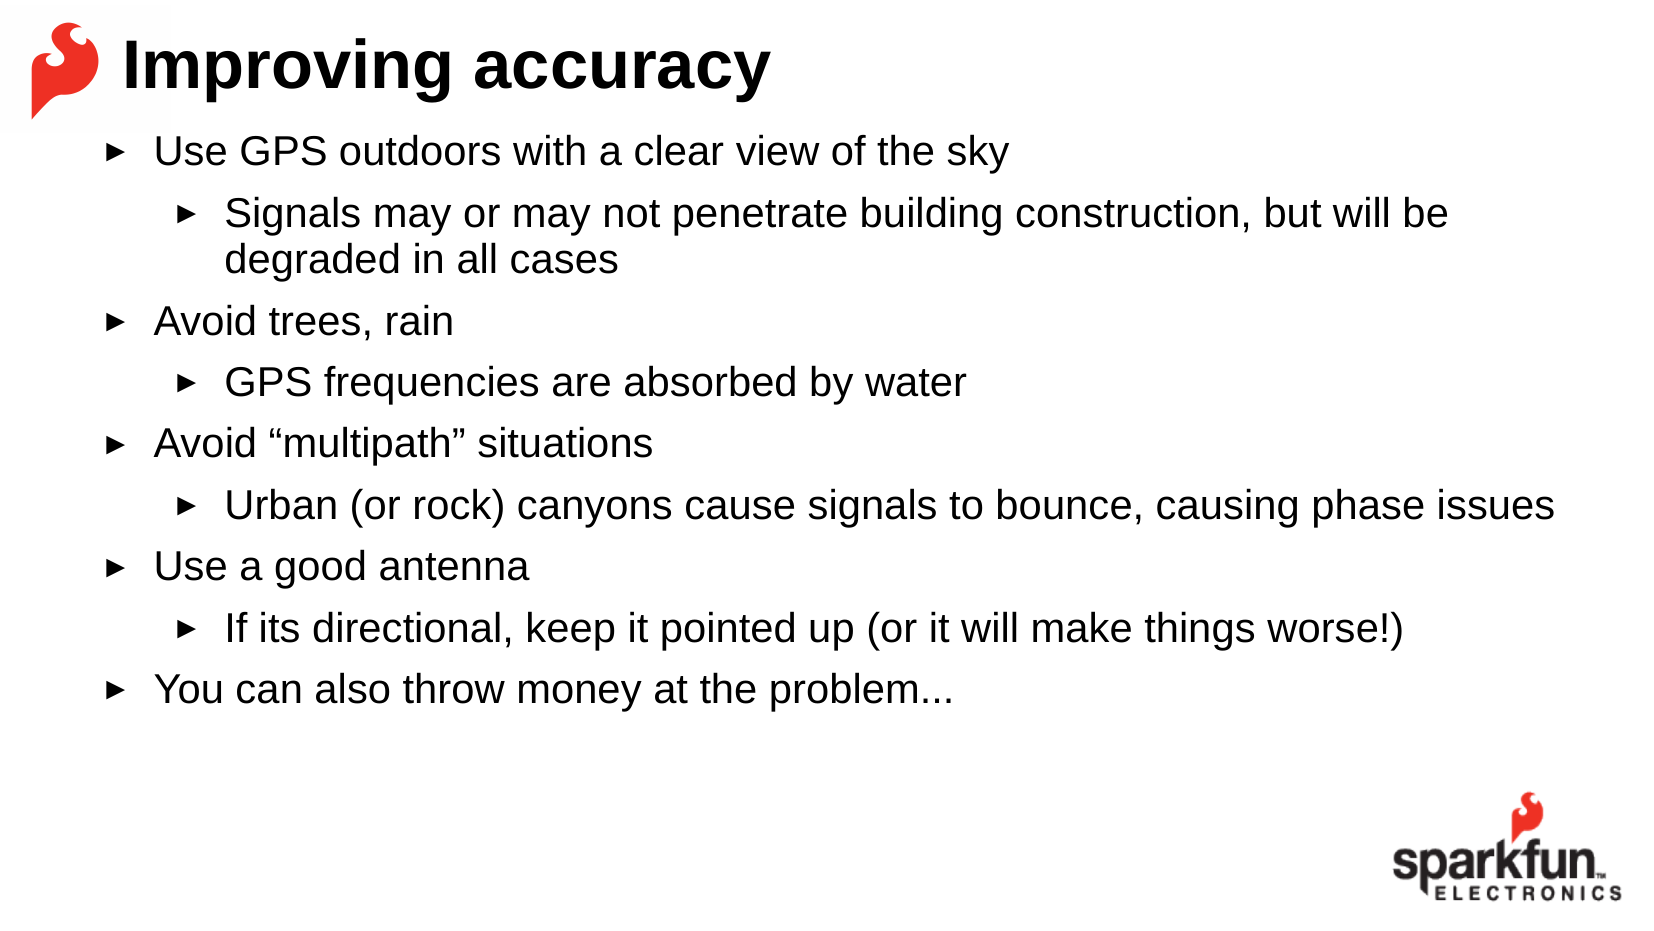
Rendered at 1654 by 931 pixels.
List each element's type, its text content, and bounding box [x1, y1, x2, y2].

list Use GPS outdoors with a clear view of the sky Signals may or may not penetrate building construction, but will be degraded in all cases Avoid trees, rain GPS frequencies are absorbed by water Avoid “multipath” situations Urban (or rock) canyons cause signals to bounce, causing phase issues Use a good antenna If its directional, keep it pointed up (or it will make things worse!) You can also throw money at the problem... [82, 127, 1571, 716]
title Improving accuracy [122, 26, 1546, 104]
picture [0, 5, 171, 133]
picture [1363, 749, 1651, 926]
